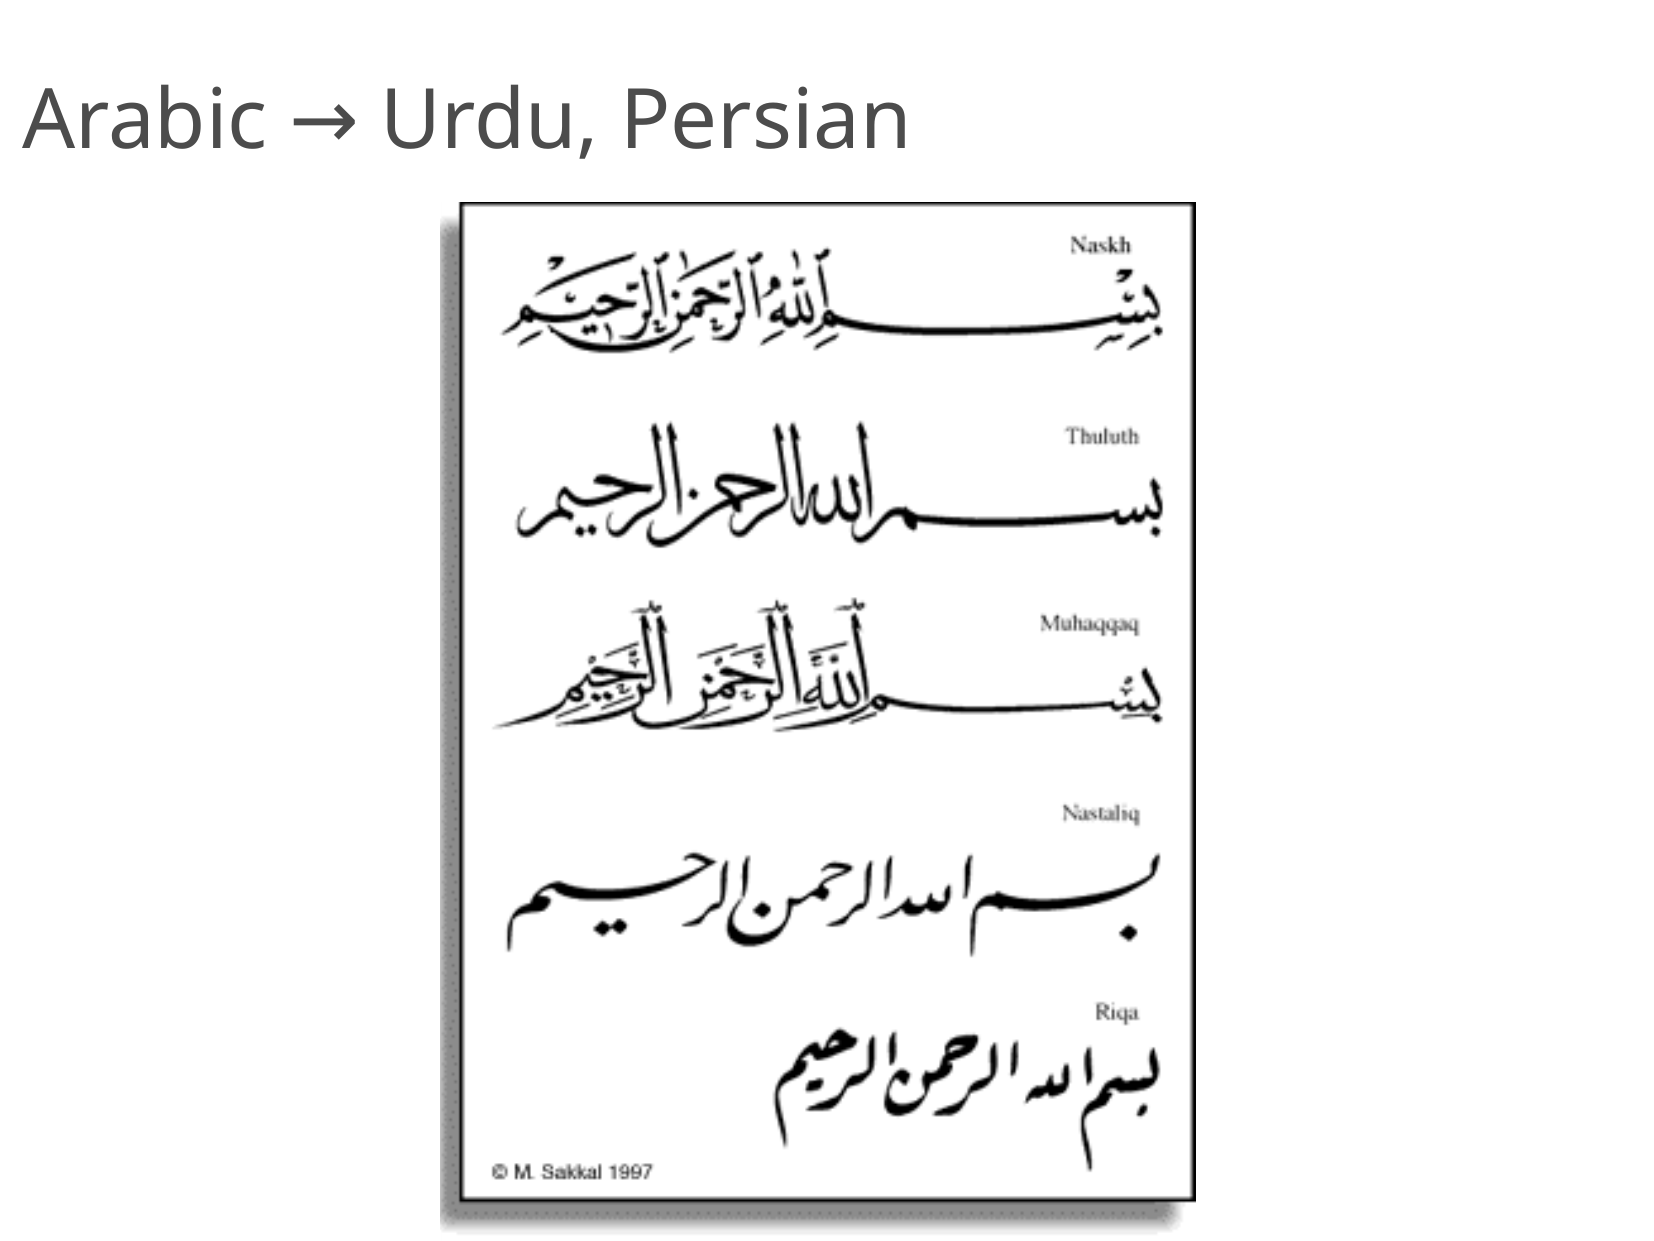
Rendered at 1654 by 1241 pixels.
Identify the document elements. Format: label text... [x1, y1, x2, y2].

picture [440, 202, 1196, 1241]
title Arabic → Urdu, Persian [22, 26, 1654, 205]
